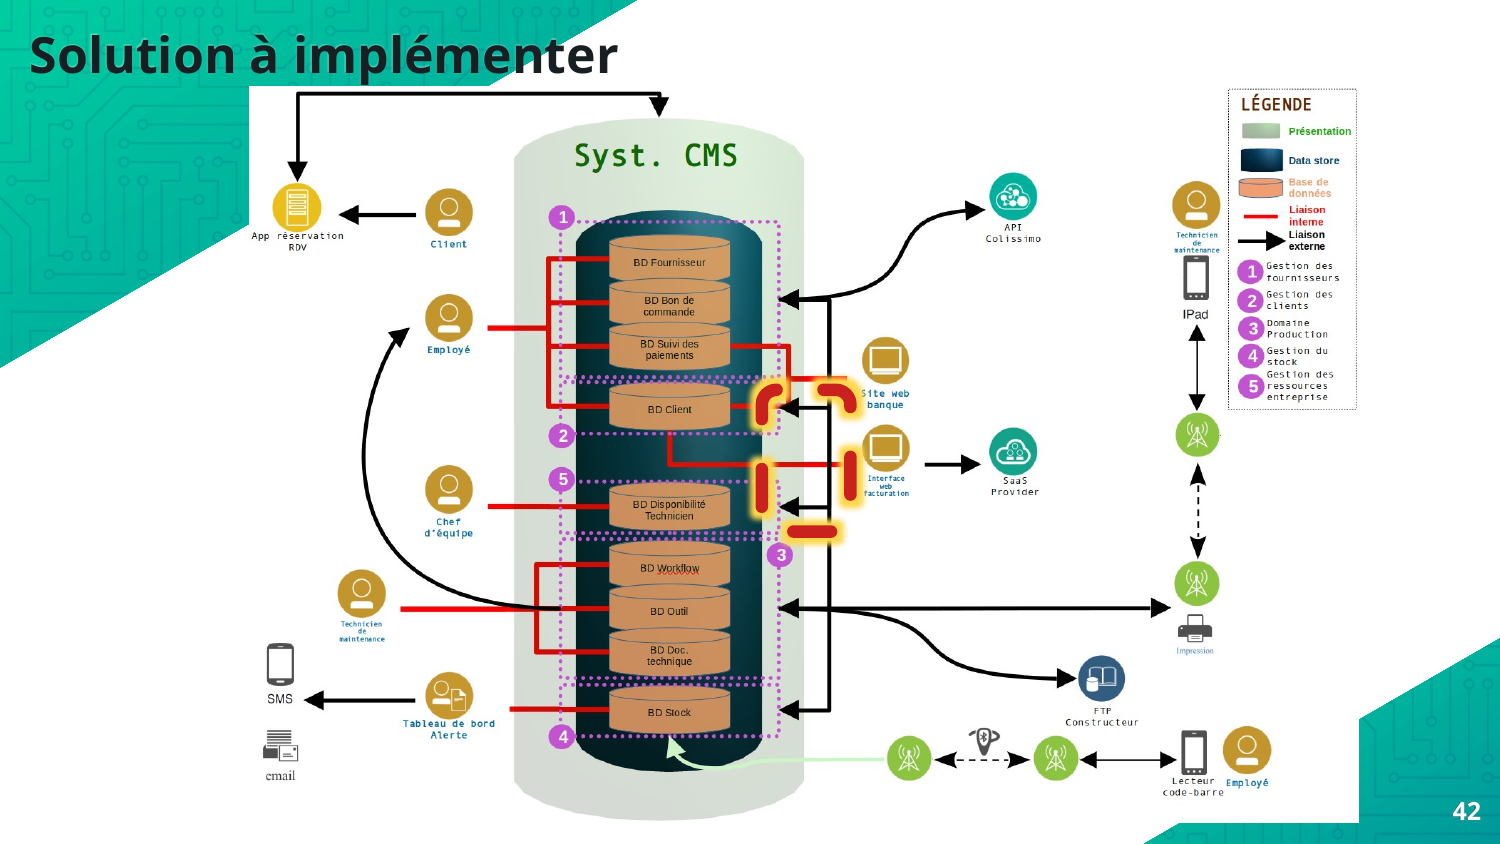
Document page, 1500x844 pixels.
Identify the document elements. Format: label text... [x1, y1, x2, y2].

title Solution à implémenter [29, 30, 1249, 89]
slide_number <numéro> [1391, 779, 1482, 844]
picture [249, 86, 1359, 823]
